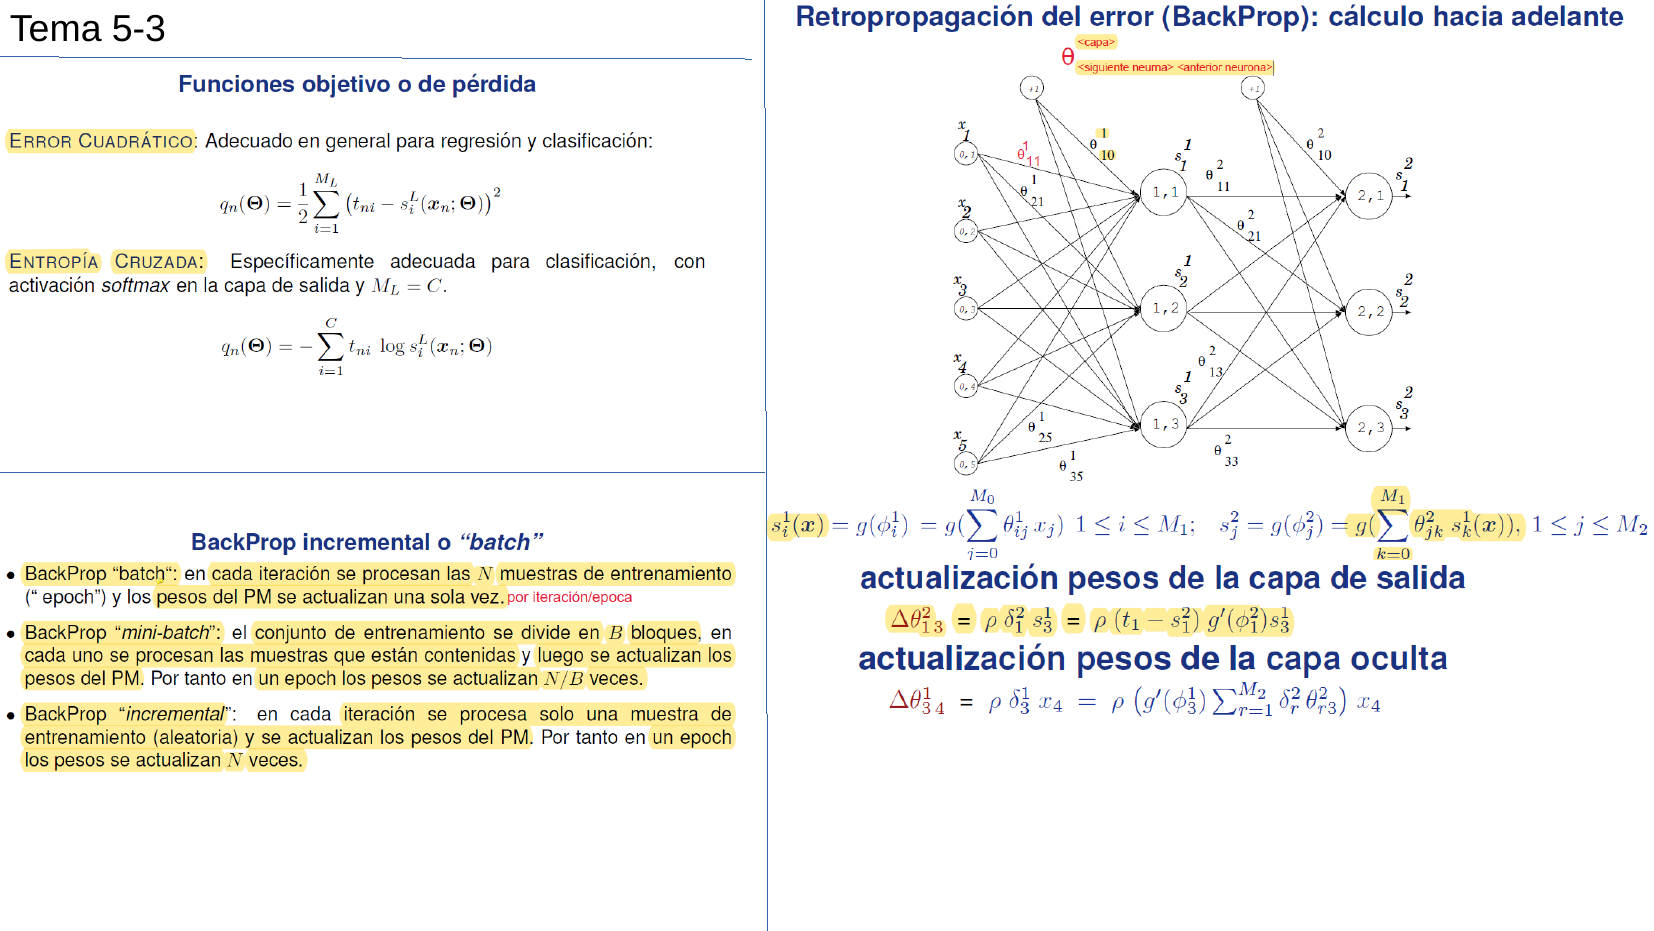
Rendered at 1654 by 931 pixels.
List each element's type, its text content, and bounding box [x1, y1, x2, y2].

picture [752, 0, 1651, 722]
picture [0, 70, 709, 380]
picture [0, 531, 739, 773]
text_box Tema 5-3 [0, 0, 181, 57]
